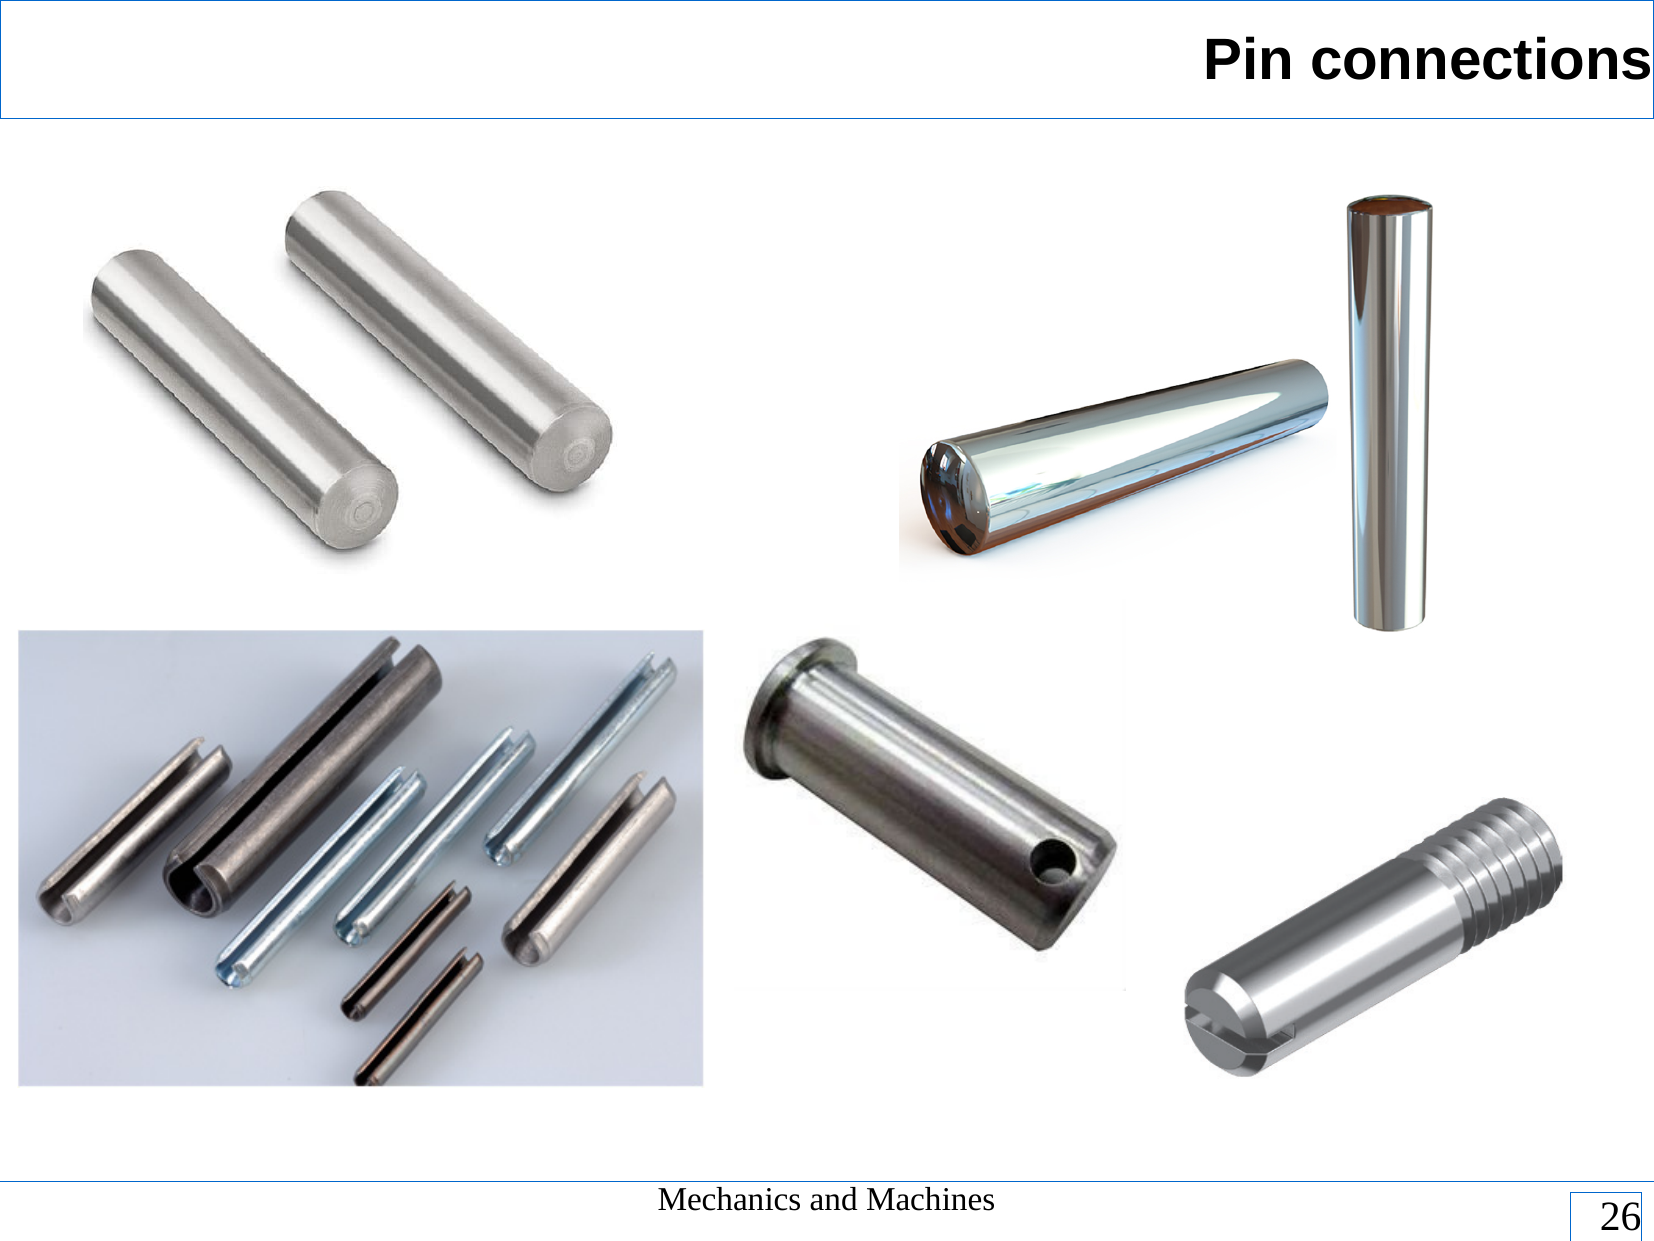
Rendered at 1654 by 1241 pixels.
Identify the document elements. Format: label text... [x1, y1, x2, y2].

title Pin connections [0, 0, 1654, 119]
picture [1140, 764, 1621, 1097]
picture [17, 134, 1455, 1088]
